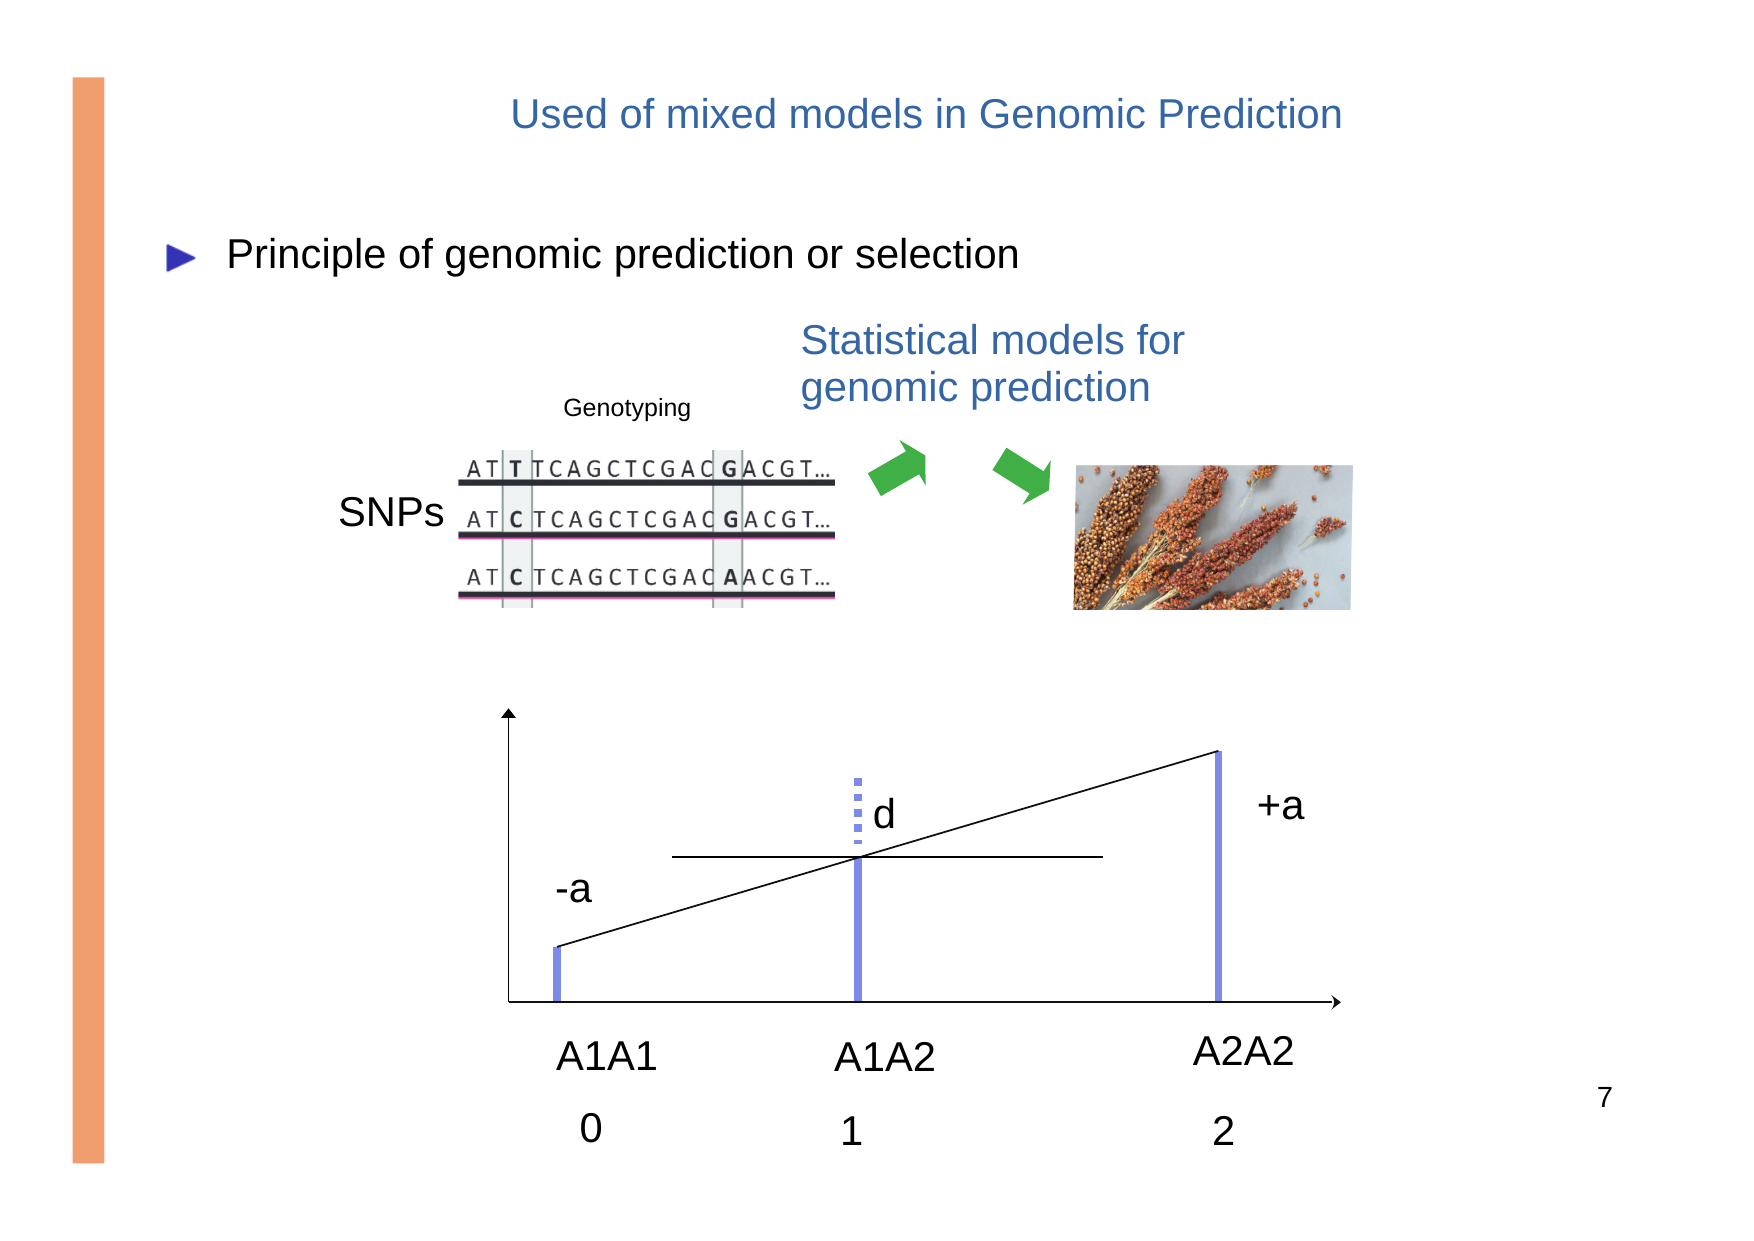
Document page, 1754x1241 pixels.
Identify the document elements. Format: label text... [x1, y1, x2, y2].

text_box -a [540, 857, 610, 920]
text_box Used of mixed models in Genomic Prediction [495, 83, 1384, 146]
text_box 0 [564, 1097, 639, 1159]
text_box 1 [825, 1100, 883, 1162]
picture [1073, 465, 1353, 610]
text_box [992, 447, 1051, 505]
text_box A2A2 [1178, 1020, 1312, 1087]
text_box [72, 77, 105, 1164]
text_box Genotyping [548, 386, 711, 430]
text_box SNPs [323, 481, 474, 545]
picture [435, 450, 835, 608]
text_box +a [1242, 774, 1328, 836]
text_box A1A2 [819, 1026, 992, 1088]
text_box Principle of genomic prediction or selection [212, 222, 1263, 289]
text_box 2 [1197, 1100, 1255, 1162]
text_box [867, 439, 926, 497]
text_box A1A1 [541, 1025, 680, 1133]
text_box d [858, 783, 944, 845]
text_box Statistical models for genomic prediction [785, 309, 1261, 418]
picture [154, 213, 212, 289]
